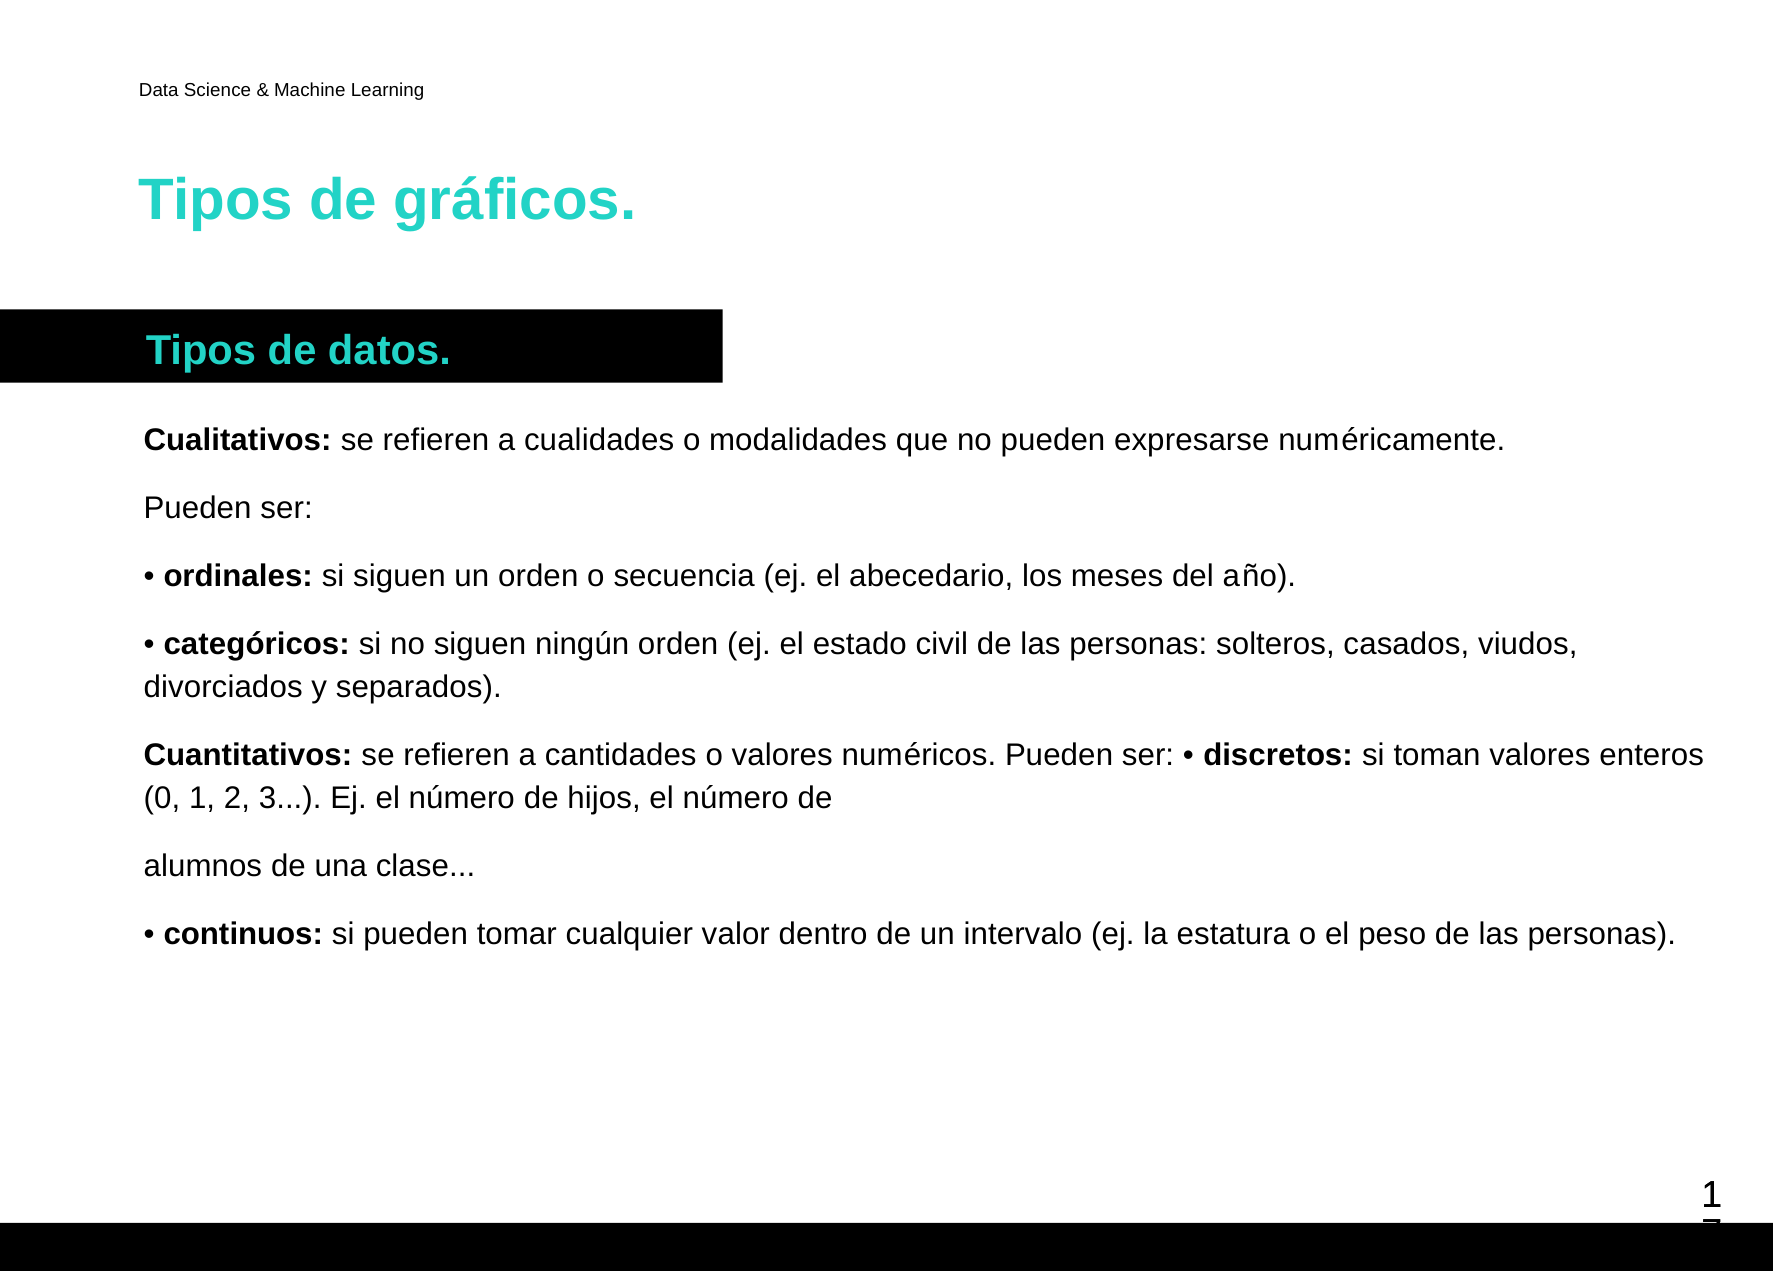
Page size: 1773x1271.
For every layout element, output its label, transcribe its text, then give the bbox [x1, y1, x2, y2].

text_box [641, 645, 650, 652]
list Cualitativos: se refieren a cualidades o modalidades que no pueden expresarse numéricamente. Pueden ser: • ordinales: si siguen un orden o secuencia (ej. el abecedario, los meses del año). • categóricos: si no siguen ningún orden (ej. el estado civil de las personas: solteros, casados, viudos, divorciados y separados). Cuantitativos: se refieren a cantidades o valores numéricos. Pueden ser: • discretos: si toman valores enteros (0, 1, 2, 3...). Ej. el número de hijos, el número de alumnos de una clase... • continuos: si pueden tomar cualquier valor dentro de un intervalo (ej. la estatura o el peso de las personas). [128, 406, 1729, 598]
text_box [783, 646, 794, 652]
title Tipos de gráficos. [123, 147, 1562, 248]
text_box [670, 645, 679, 652]
text_box [561, 645, 794, 773]
text_box [0, 309, 723, 383]
text_box [564, 757, 572, 763]
list Tipos de datos. [128, 314, 792, 406]
list Data Science & Machine Learning [123, 70, 1562, 116]
text_box 1 [1686, 1162, 1756, 1223]
text_box [580, 645, 589, 652]
